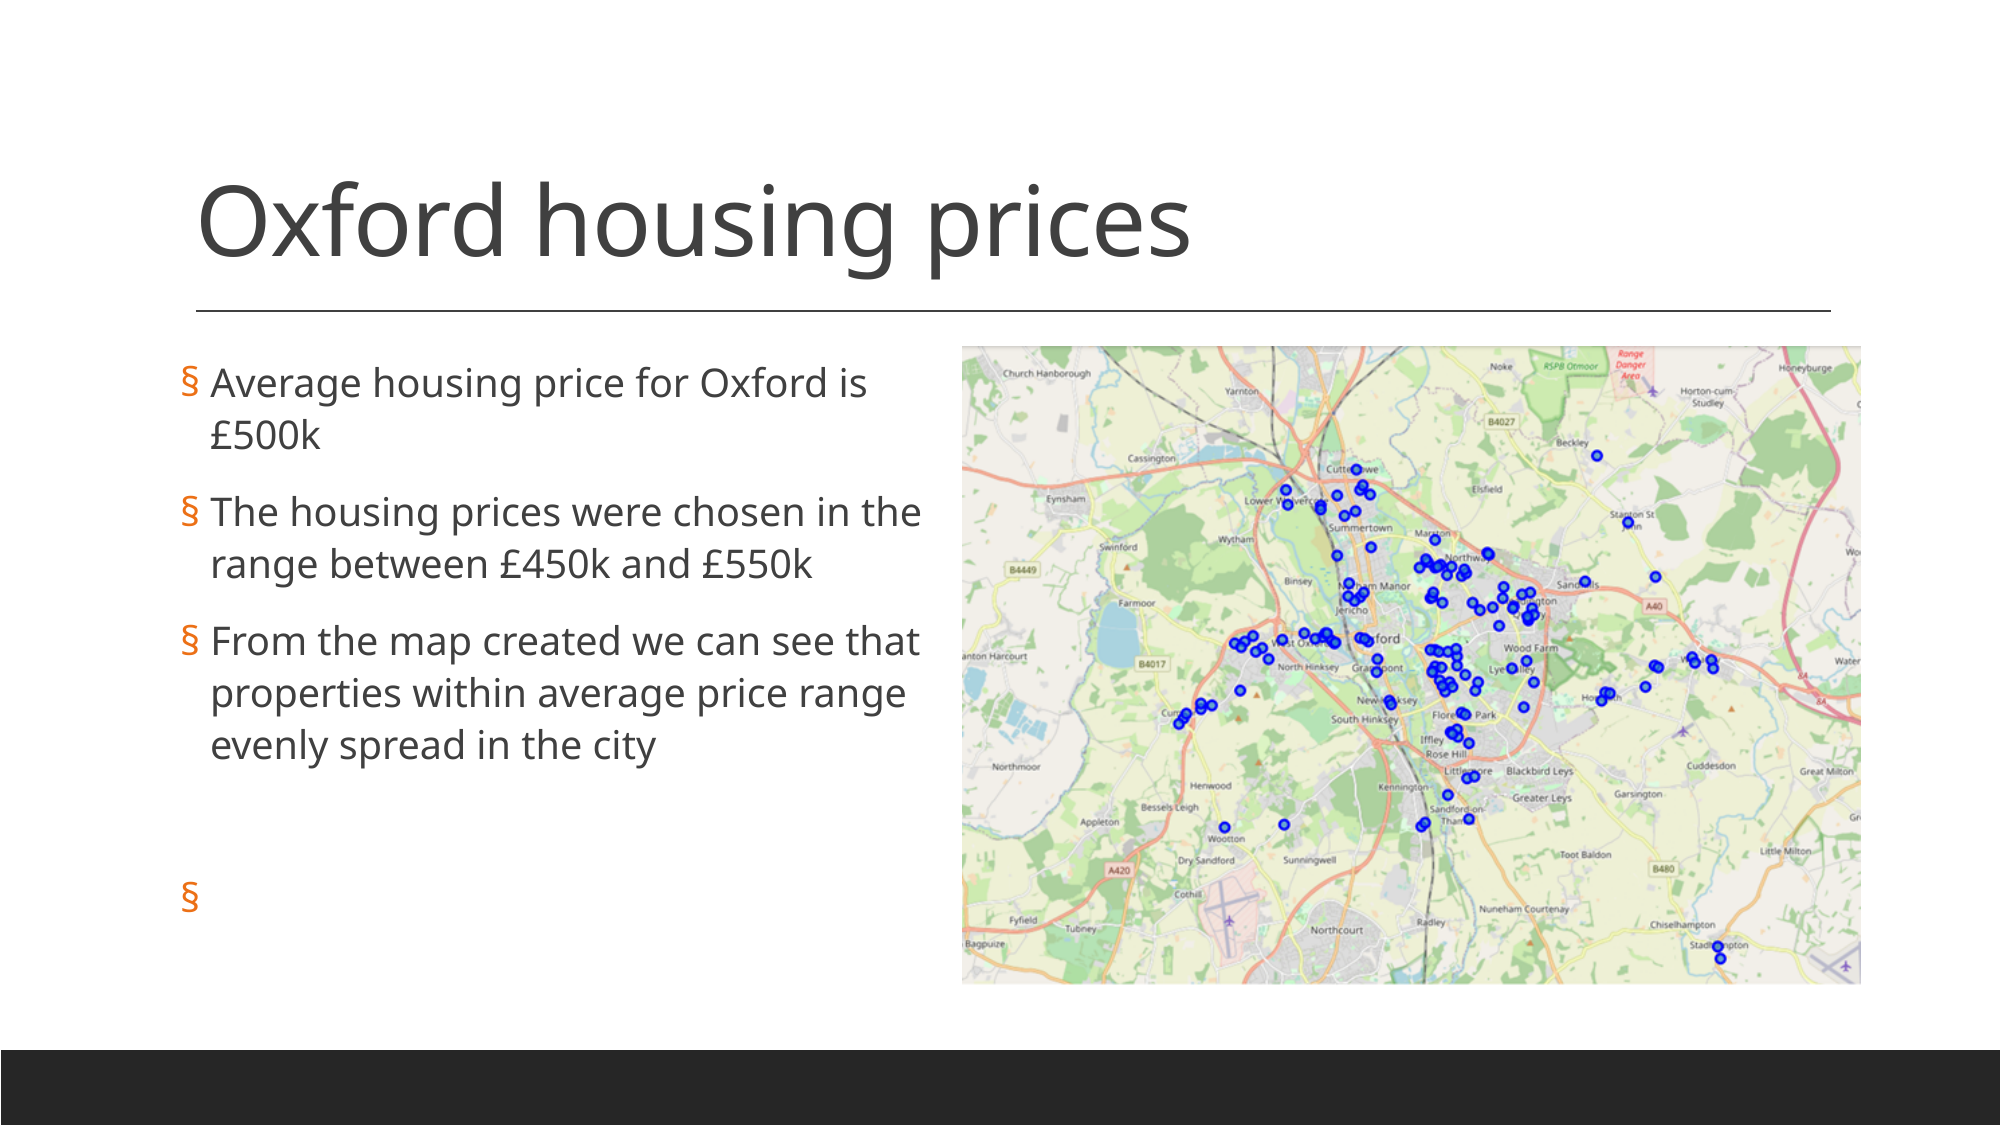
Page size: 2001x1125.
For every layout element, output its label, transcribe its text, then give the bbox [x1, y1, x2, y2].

picture [962, 346, 1861, 986]
title Oxford housing prices [180, 47, 1831, 286]
text_box Average housing price for Oxford is £500k The housing prices were chosen in the range between £450k and £550k From the map created we can see that properties within average price range evenly spread in the city [180, 345, 946, 963]
